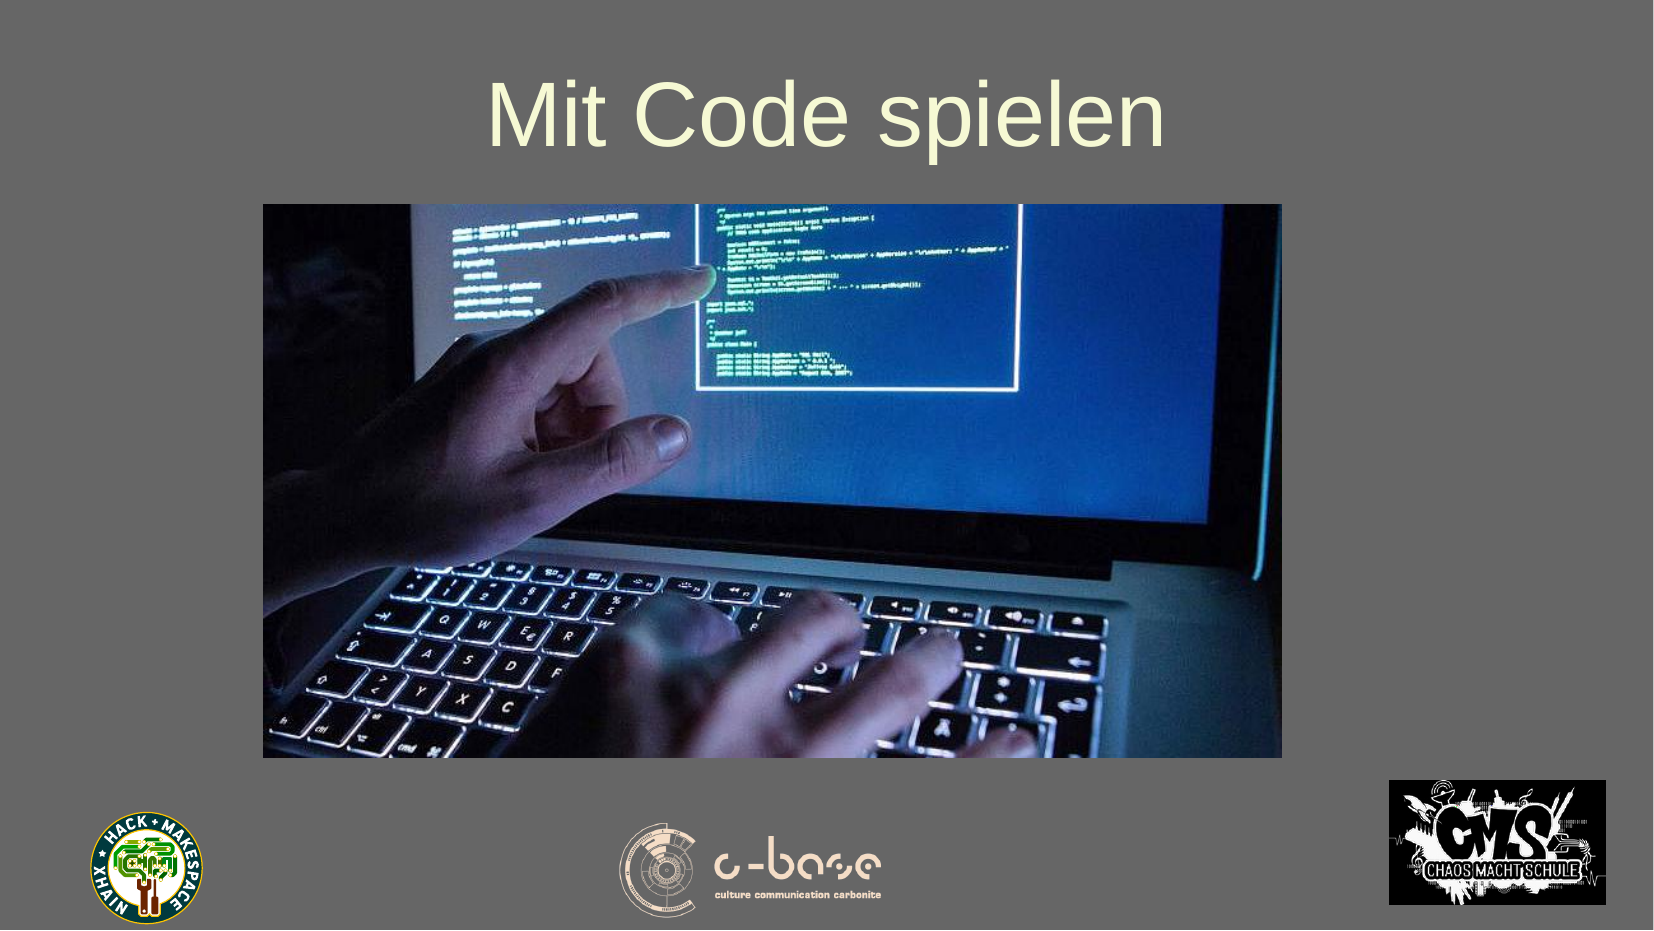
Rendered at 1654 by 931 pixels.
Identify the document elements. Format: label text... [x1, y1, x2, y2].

picture [1389, 780, 1606, 905]
title Mit Code spielen [82, 37, 1571, 193]
picture [609, 809, 897, 931]
picture [263, 204, 1282, 758]
